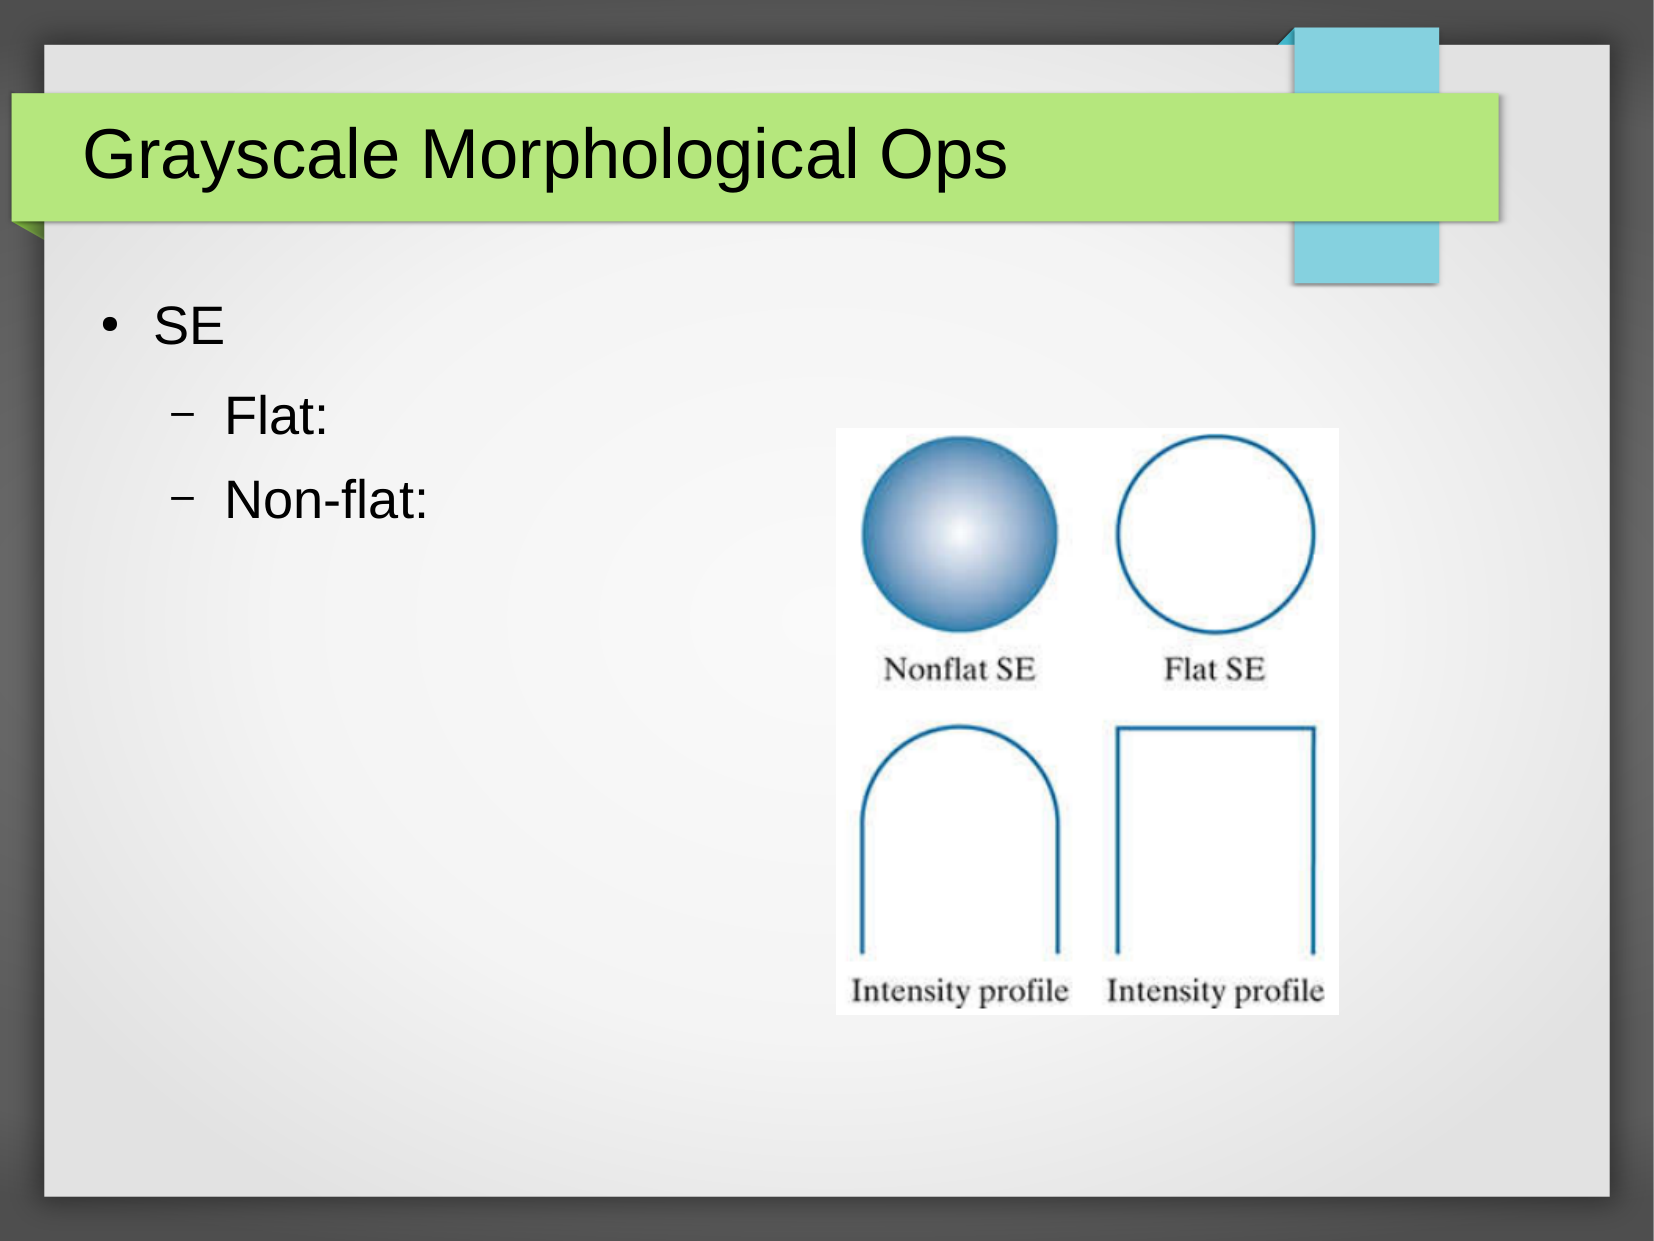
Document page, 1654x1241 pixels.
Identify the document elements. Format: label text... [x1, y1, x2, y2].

title Grayscale Morphological Ops [82, 94, 1264, 213]
list SE Flat: Non-flat: [82, 295, 1571, 1015]
picture [0, 0, 1654, 1241]
